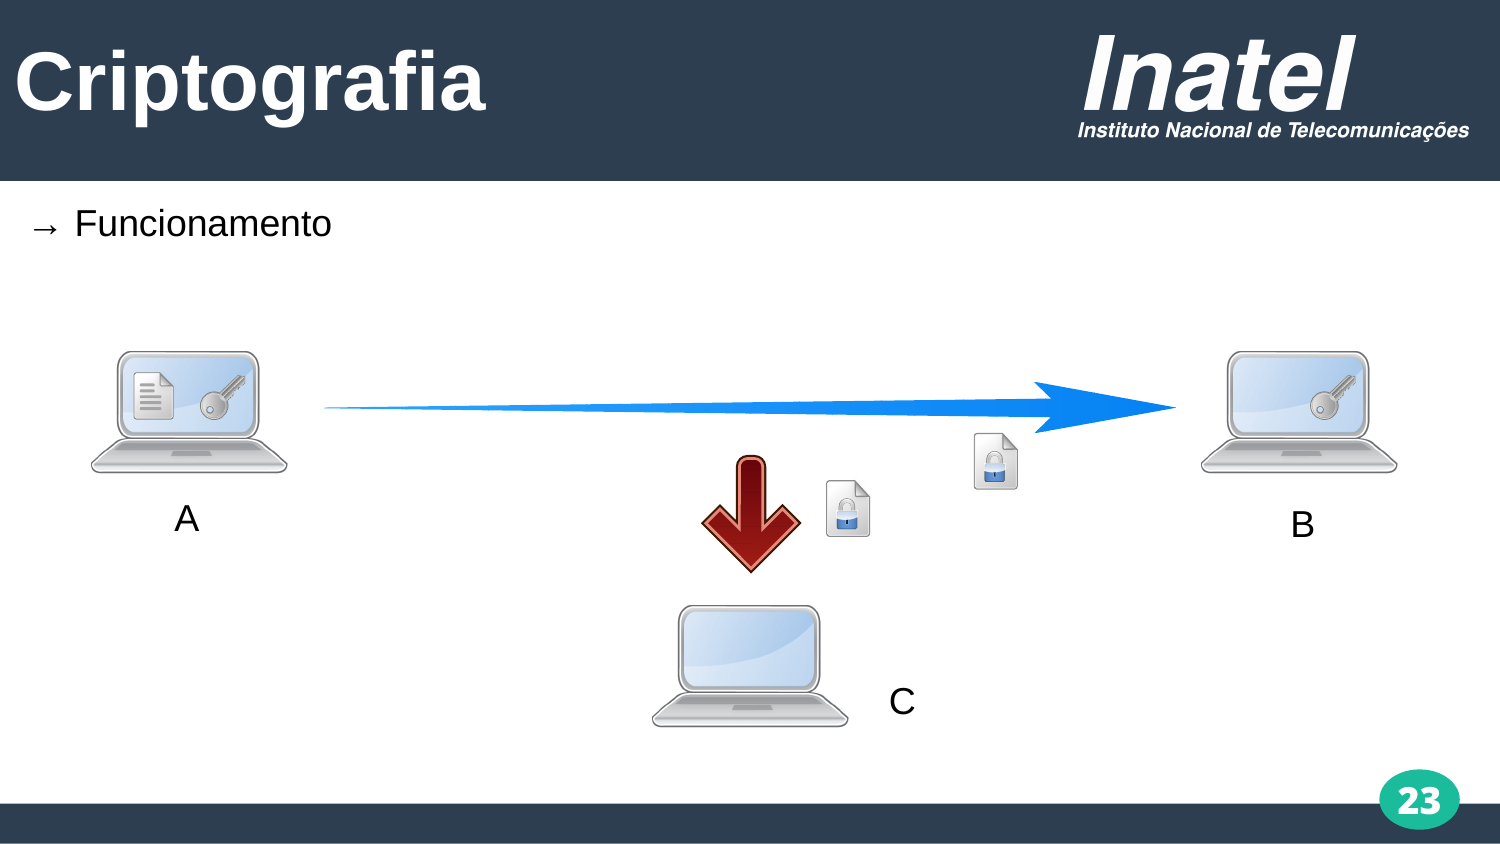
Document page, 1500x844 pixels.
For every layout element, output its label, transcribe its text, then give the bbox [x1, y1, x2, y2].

picture [82, 342, 296, 482]
text_box → Funcionamento [11, 194, 1477, 336]
text_box Criptografia [0, 27, 1063, 136]
picture [1078, 35, 1469, 142]
picture [814, 472, 880, 544]
text_box A [159, 490, 215, 547]
picture [308, 342, 1406, 497]
picture [643, 596, 857, 736]
text_box B [1275, 496, 1331, 553]
text_box C [874, 673, 931, 731]
picture [696, 448, 806, 579]
